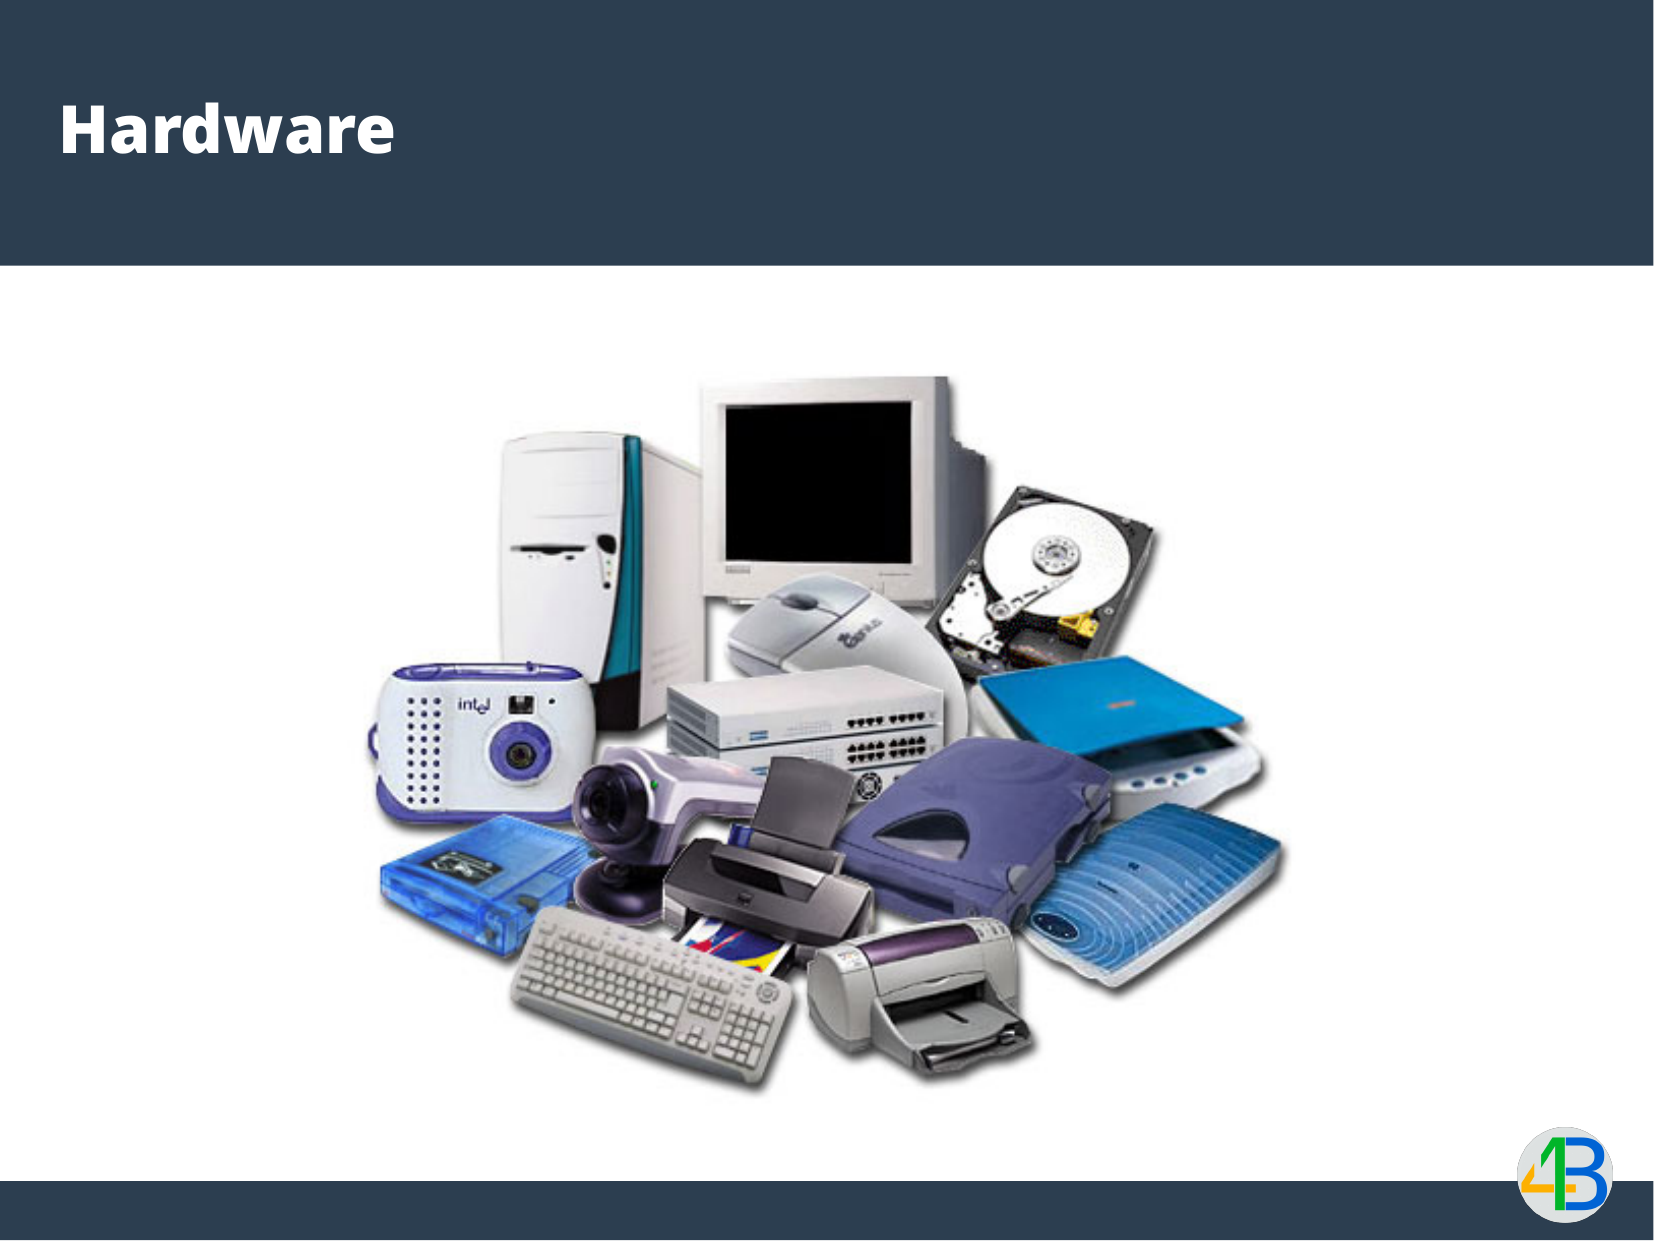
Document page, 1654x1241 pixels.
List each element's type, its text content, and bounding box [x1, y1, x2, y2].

picture [1517, 1127, 1613, 1223]
picture [332, 324, 1322, 1152]
title Hardware [59, 49, 1595, 207]
